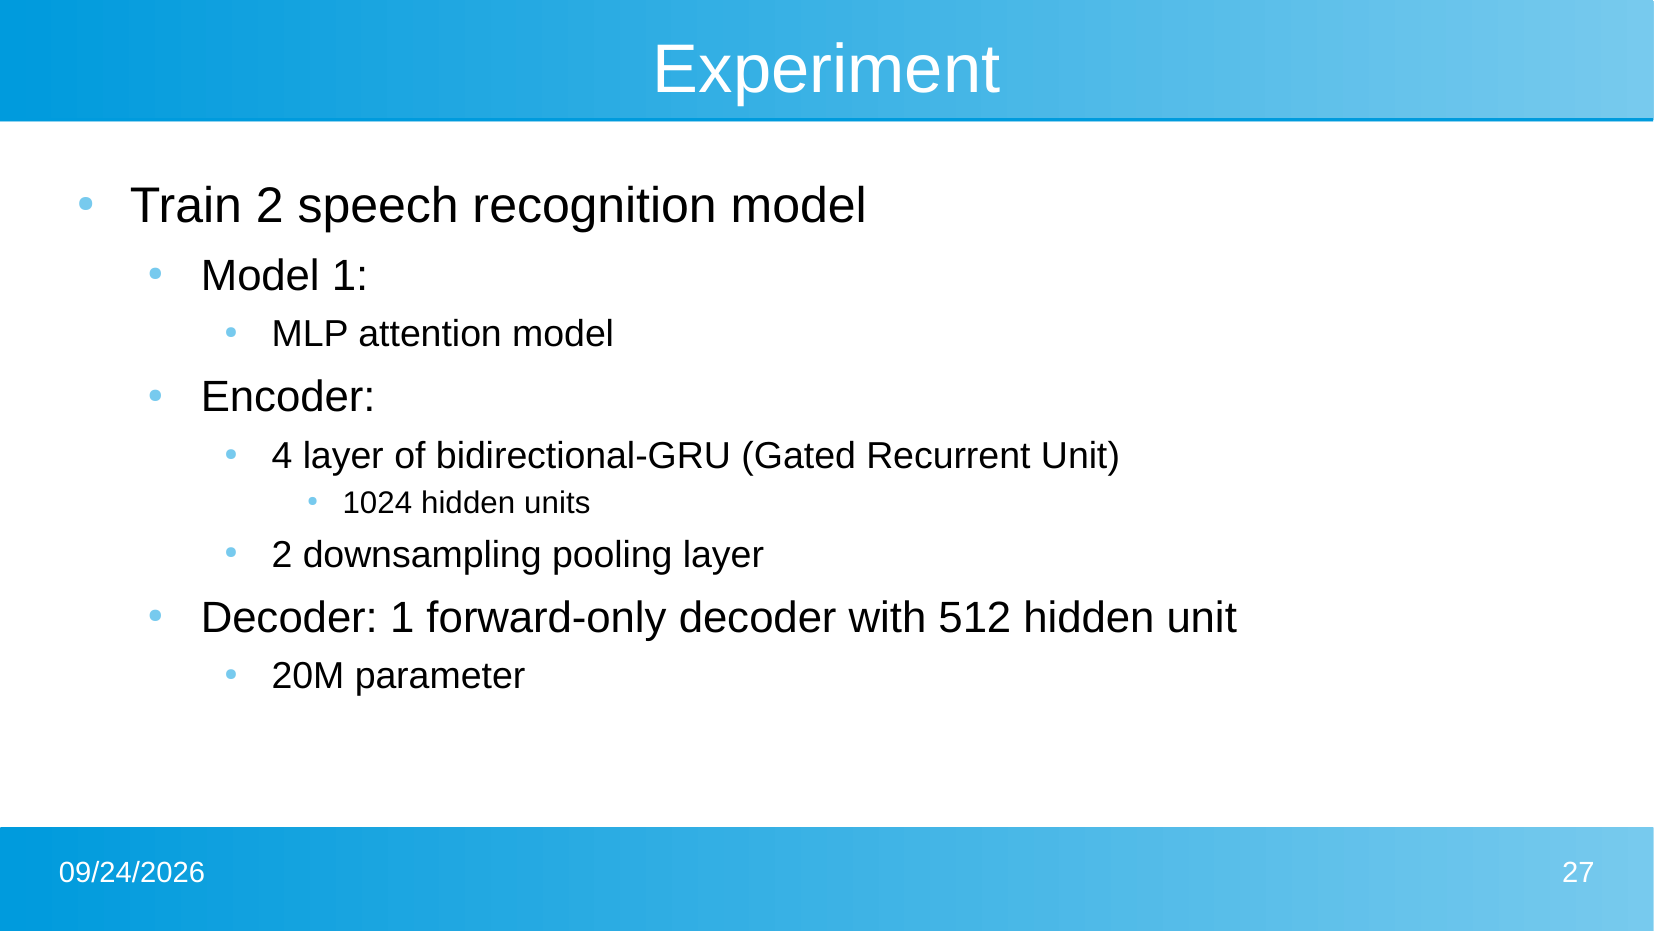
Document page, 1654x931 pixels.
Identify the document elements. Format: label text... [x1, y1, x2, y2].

list Train 2 speech recognition model Model 1: MLP attention model Encoder: 4 layer of bidirectional-GRU (Gated Recurrent Unit) 1024 hidden units 2 downsampling pooling layer Decoder: 1 forward-only decoder with 512 hidden unit 20M parameter [59, 177, 1595, 768]
title Experiment [59, 29, 1595, 108]
